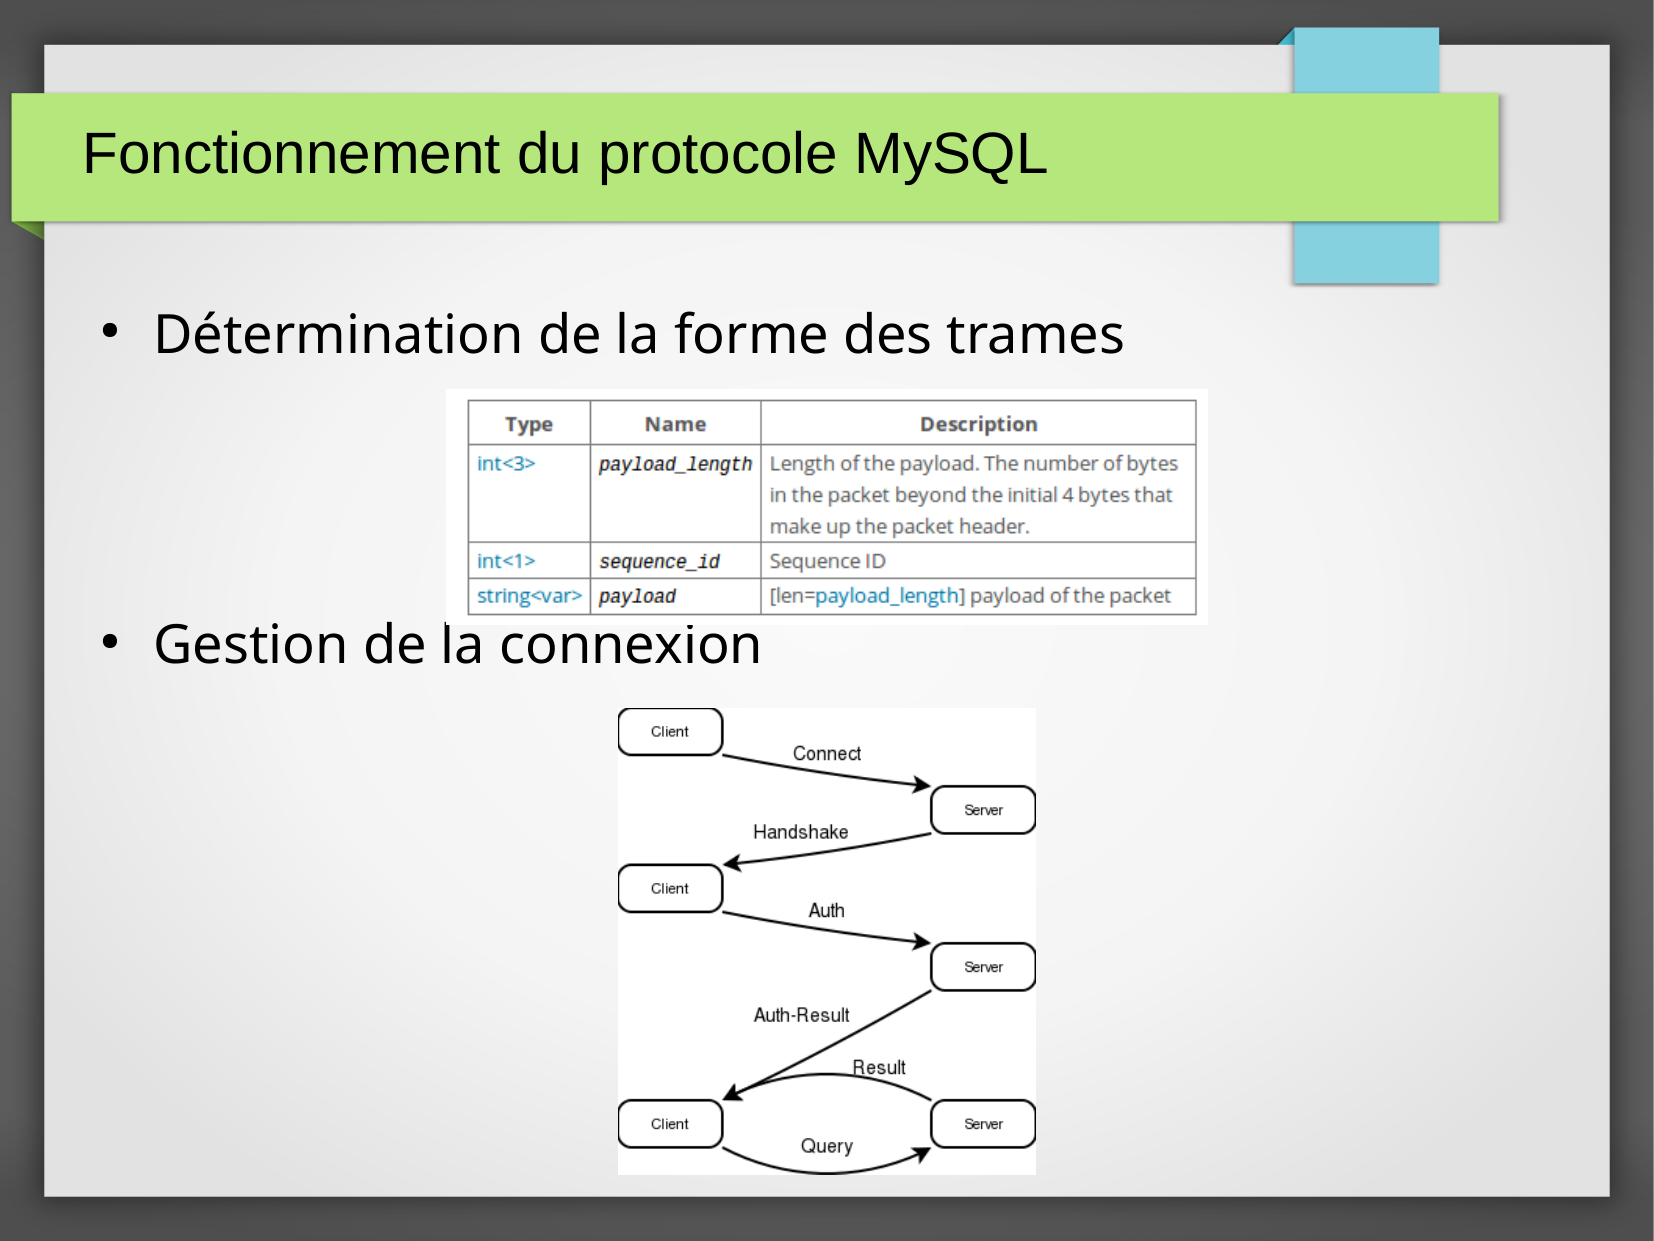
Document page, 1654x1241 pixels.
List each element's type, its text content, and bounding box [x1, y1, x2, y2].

list Détermination de la forme des trames Gestion de la connexion [82, 295, 1571, 1015]
title Fonctionnement du protocole MySQL [82, 94, 1264, 213]
picture [0, 0, 1654, 1241]
